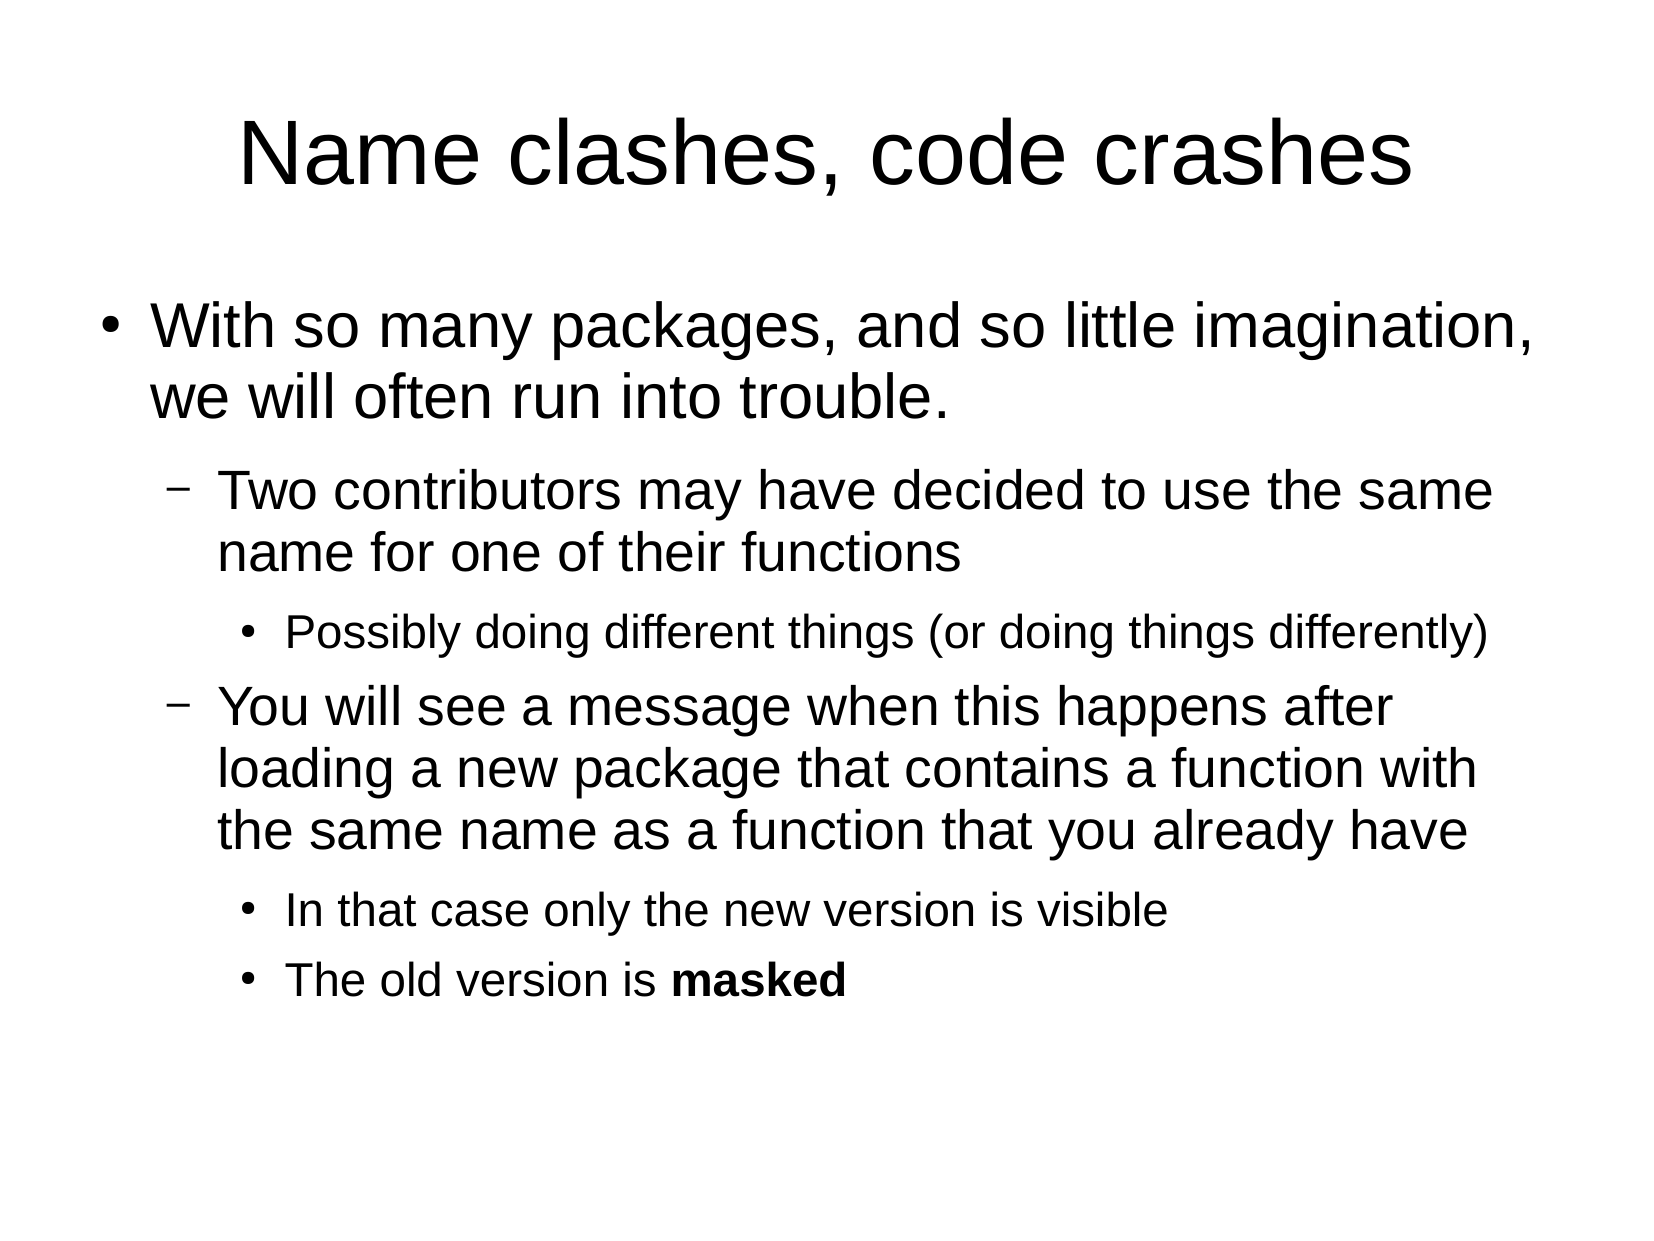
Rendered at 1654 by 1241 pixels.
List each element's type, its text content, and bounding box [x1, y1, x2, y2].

title Name clashes, code crashes [82, 49, 1571, 257]
list With so many packages, and so little imagination, we will often run into trouble. Two contributors may have decided to use the same name for one of their functions Possibly doing different things (or doing things differently) You will see a message when this happens after loading a new package that contains a function with the same name as a function that you already have In that case only the new version is visible The old version is masked [82, 290, 1571, 1010]
